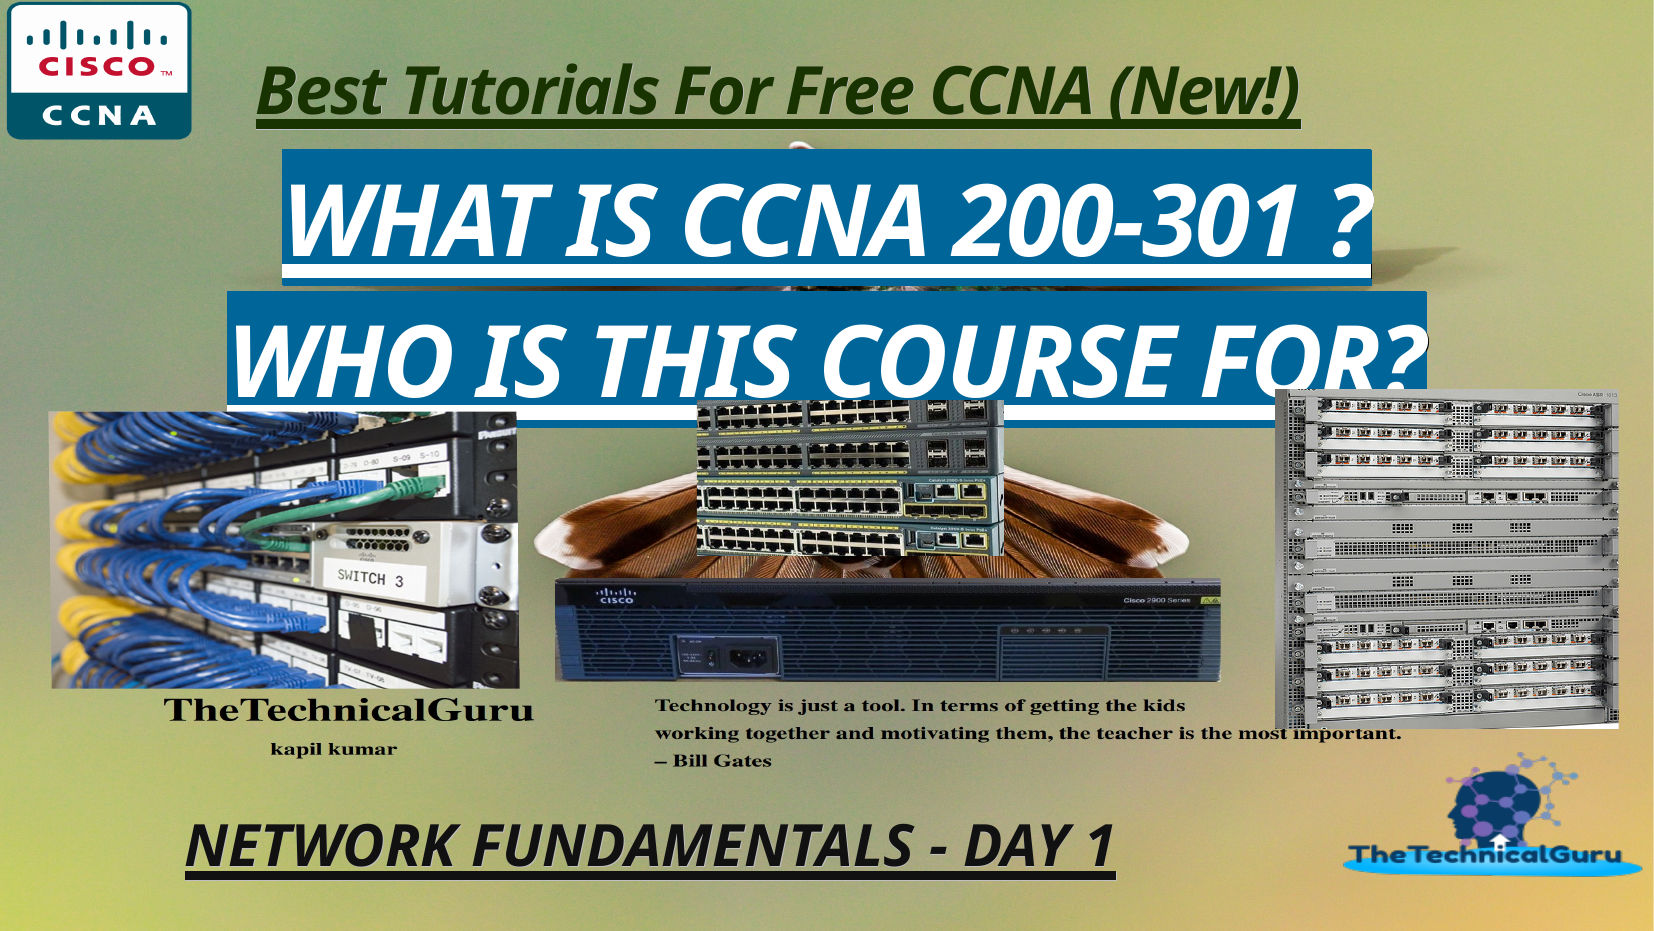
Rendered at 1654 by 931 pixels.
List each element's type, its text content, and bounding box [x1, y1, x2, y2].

text_box Best Tutorials for free CCNA (New!) [240, 35, 1536, 123]
text_box Who is this course for? [0, 283, 1654, 412]
picture [0, 389, 1654, 931]
text_box Network Fundamentals - Day 1 [169, 797, 1328, 875]
picture [0, 0, 1654, 142]
text_box What is CCNA 200-301 ? [0, 141, 1654, 283]
